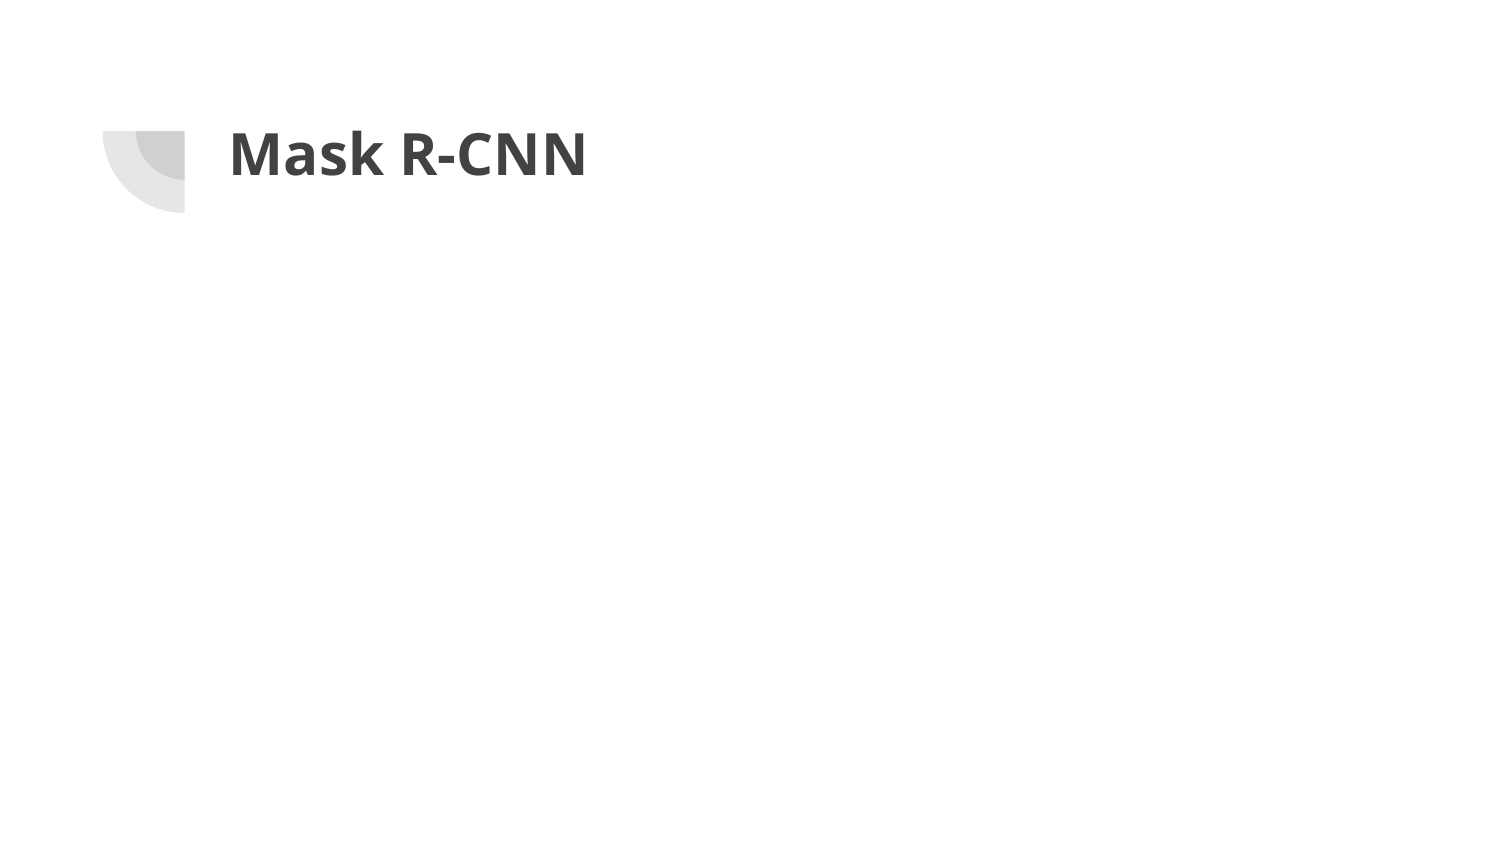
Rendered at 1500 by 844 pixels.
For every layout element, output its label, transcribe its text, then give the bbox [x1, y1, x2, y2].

title Mask R-CNN [213, 98, 1368, 263]
